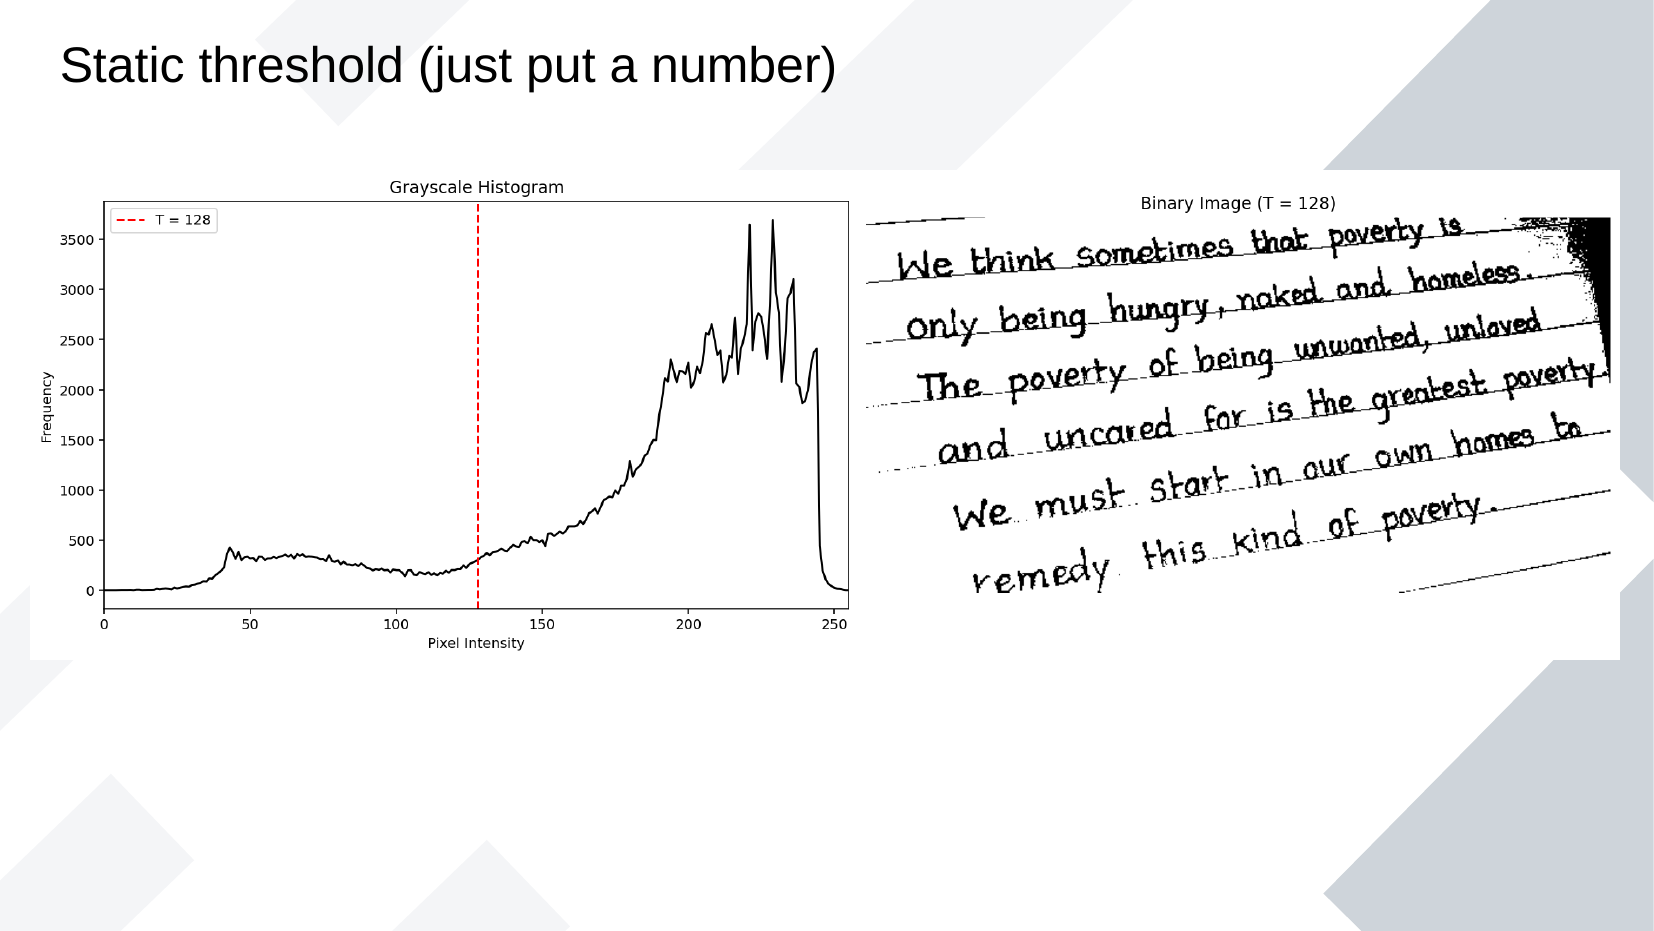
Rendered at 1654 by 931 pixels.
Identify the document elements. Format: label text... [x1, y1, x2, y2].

picture [30, 170, 1620, 661]
text_box Static threshold (just put a number) [45, 30, 1590, 157]
